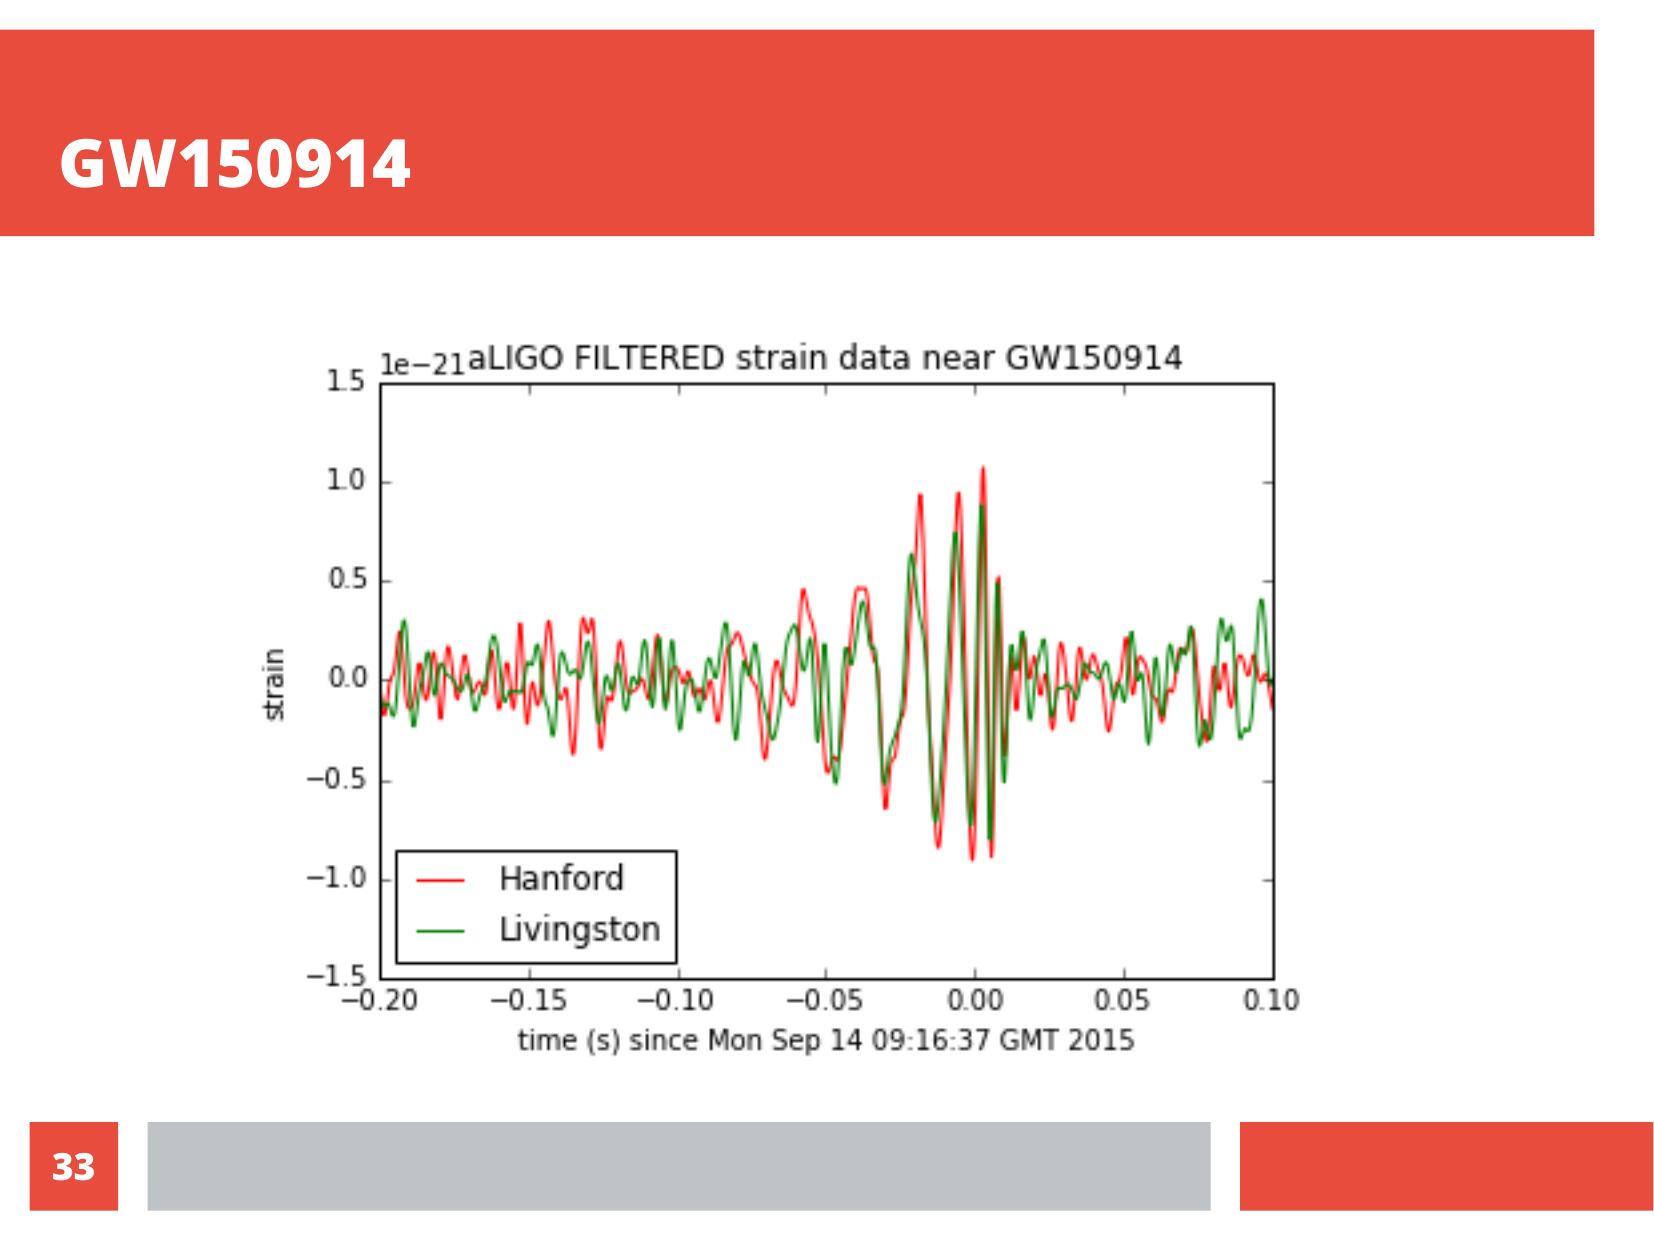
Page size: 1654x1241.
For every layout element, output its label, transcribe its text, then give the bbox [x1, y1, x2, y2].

picture [236, 306, 1388, 1075]
title GW150914 [59, 59, 1595, 207]
